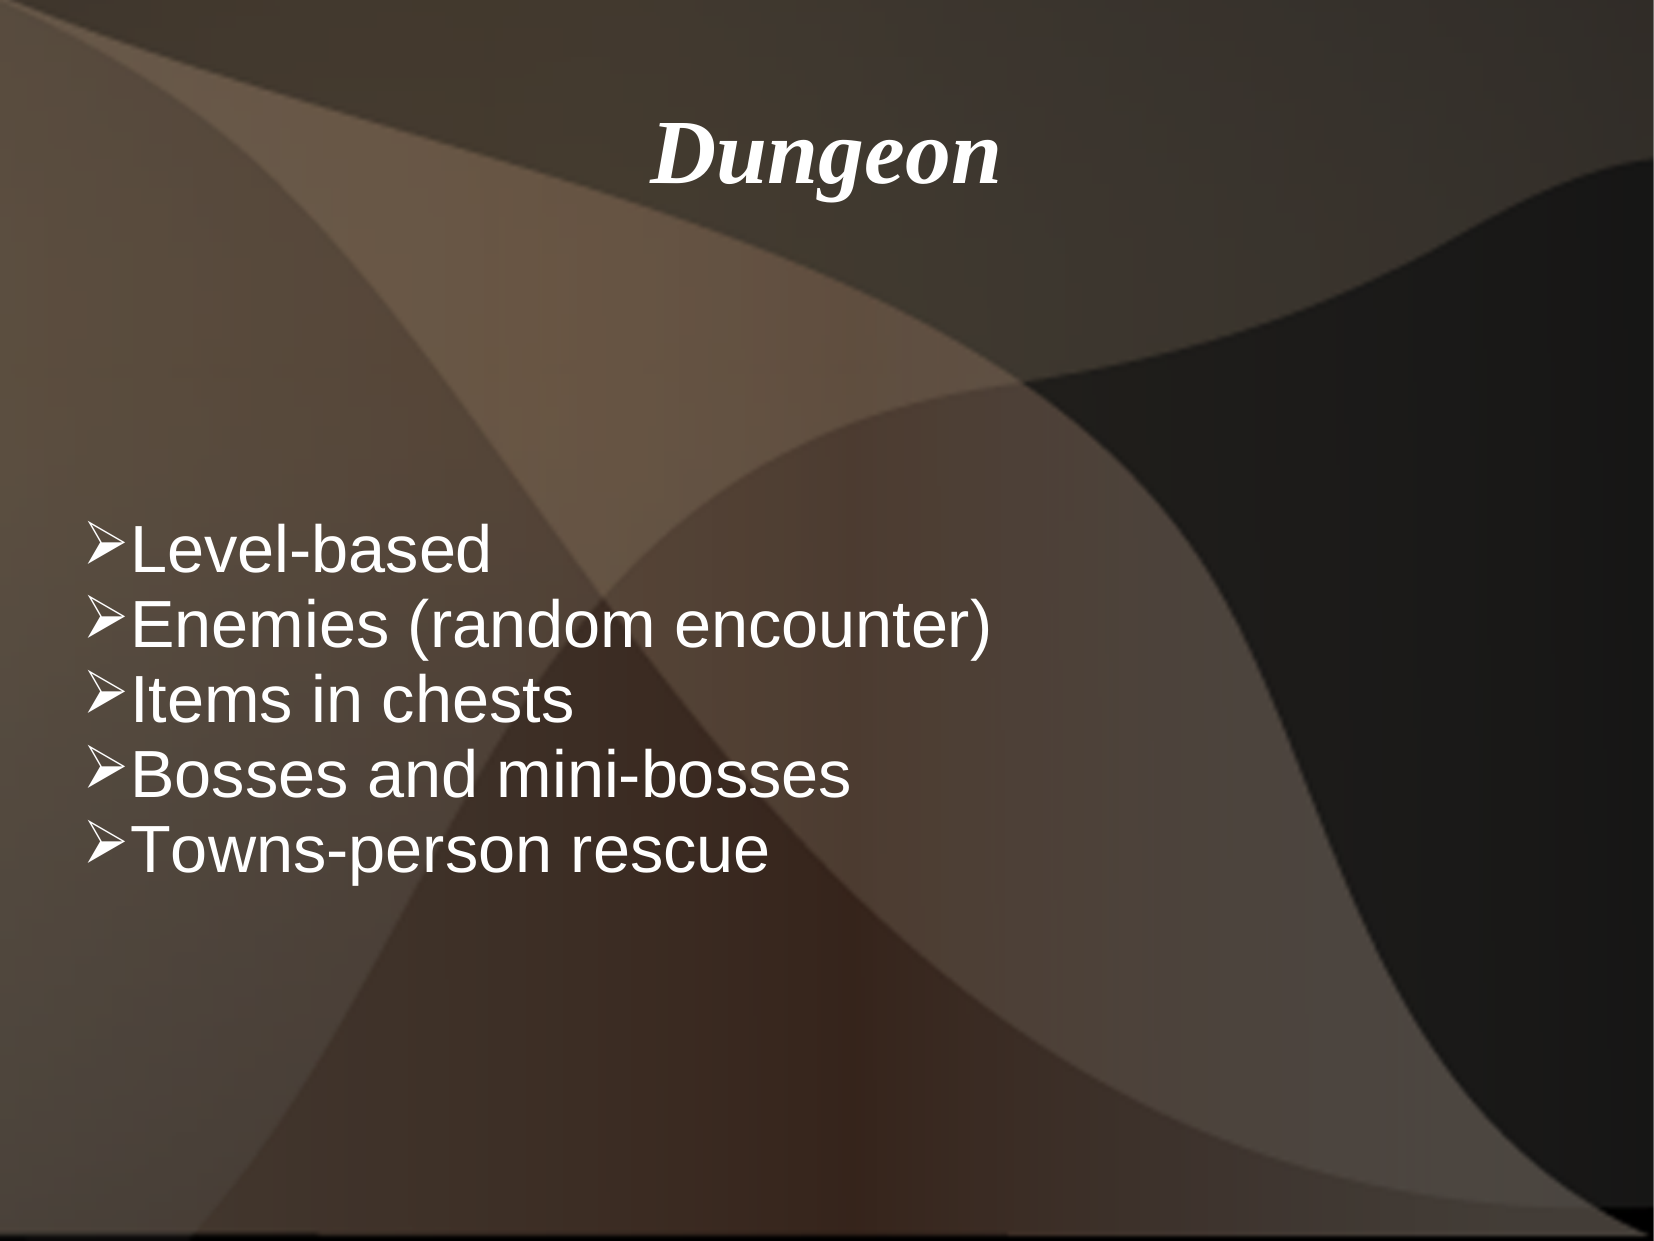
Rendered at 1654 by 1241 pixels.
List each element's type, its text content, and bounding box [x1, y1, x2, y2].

subtitle Level-based Enemies (random encounter) Items in chests Bosses and mini-bosses Towns-person rescue [82, 290, 1571, 1109]
title Dungeon [82, 49, 1571, 257]
picture [0, 0, 1654, 1241]
